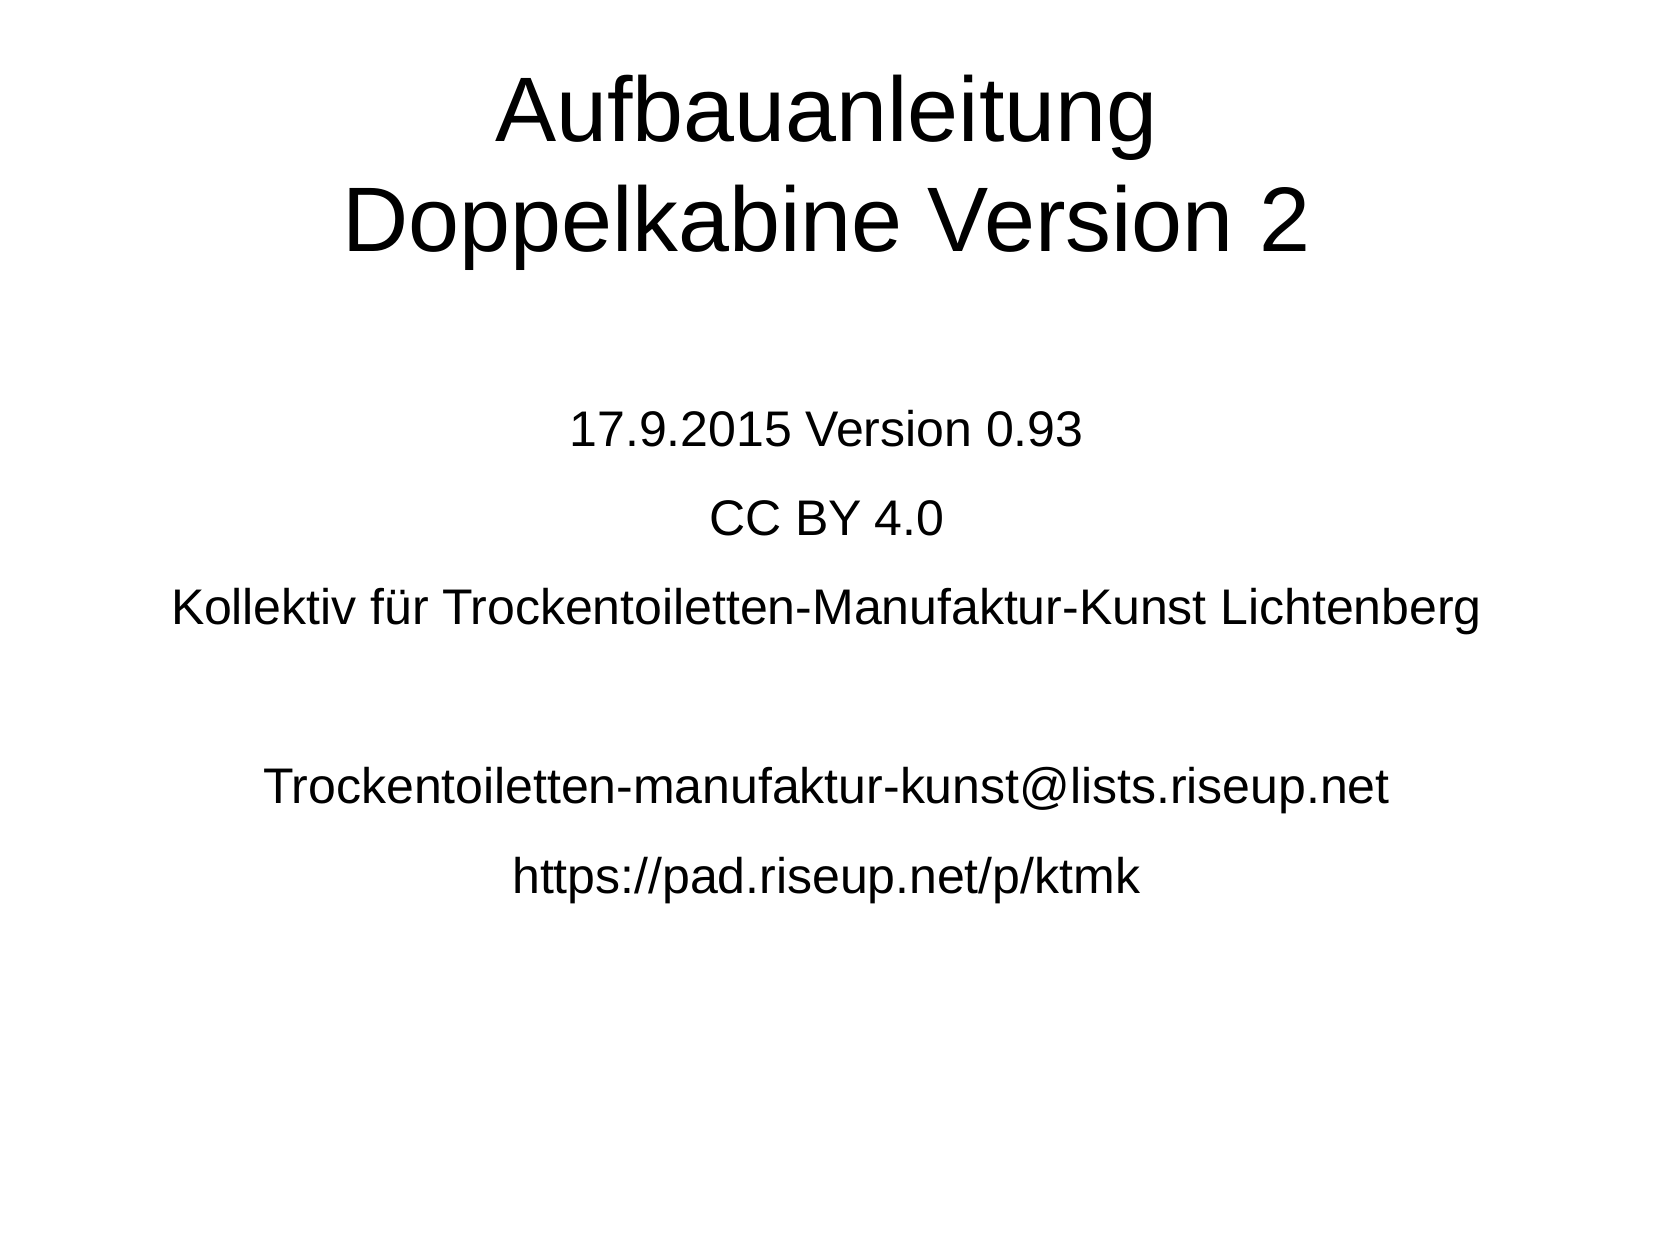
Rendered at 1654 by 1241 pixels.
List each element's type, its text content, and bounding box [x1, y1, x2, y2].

title Aufbauanleitung Doppelkabine Version 2 [82, 49, 1571, 257]
subtitle 17.9.2015 Version 0.93 CC BY 4.0 Kollektiv für Trockentoiletten-Manufaktur-Kunst Lichtenberg Trockentoiletten-manufaktur-kunst@lists.riseup.net https://pad.riseup.net/p/ktmk [82, 290, 1571, 1010]
